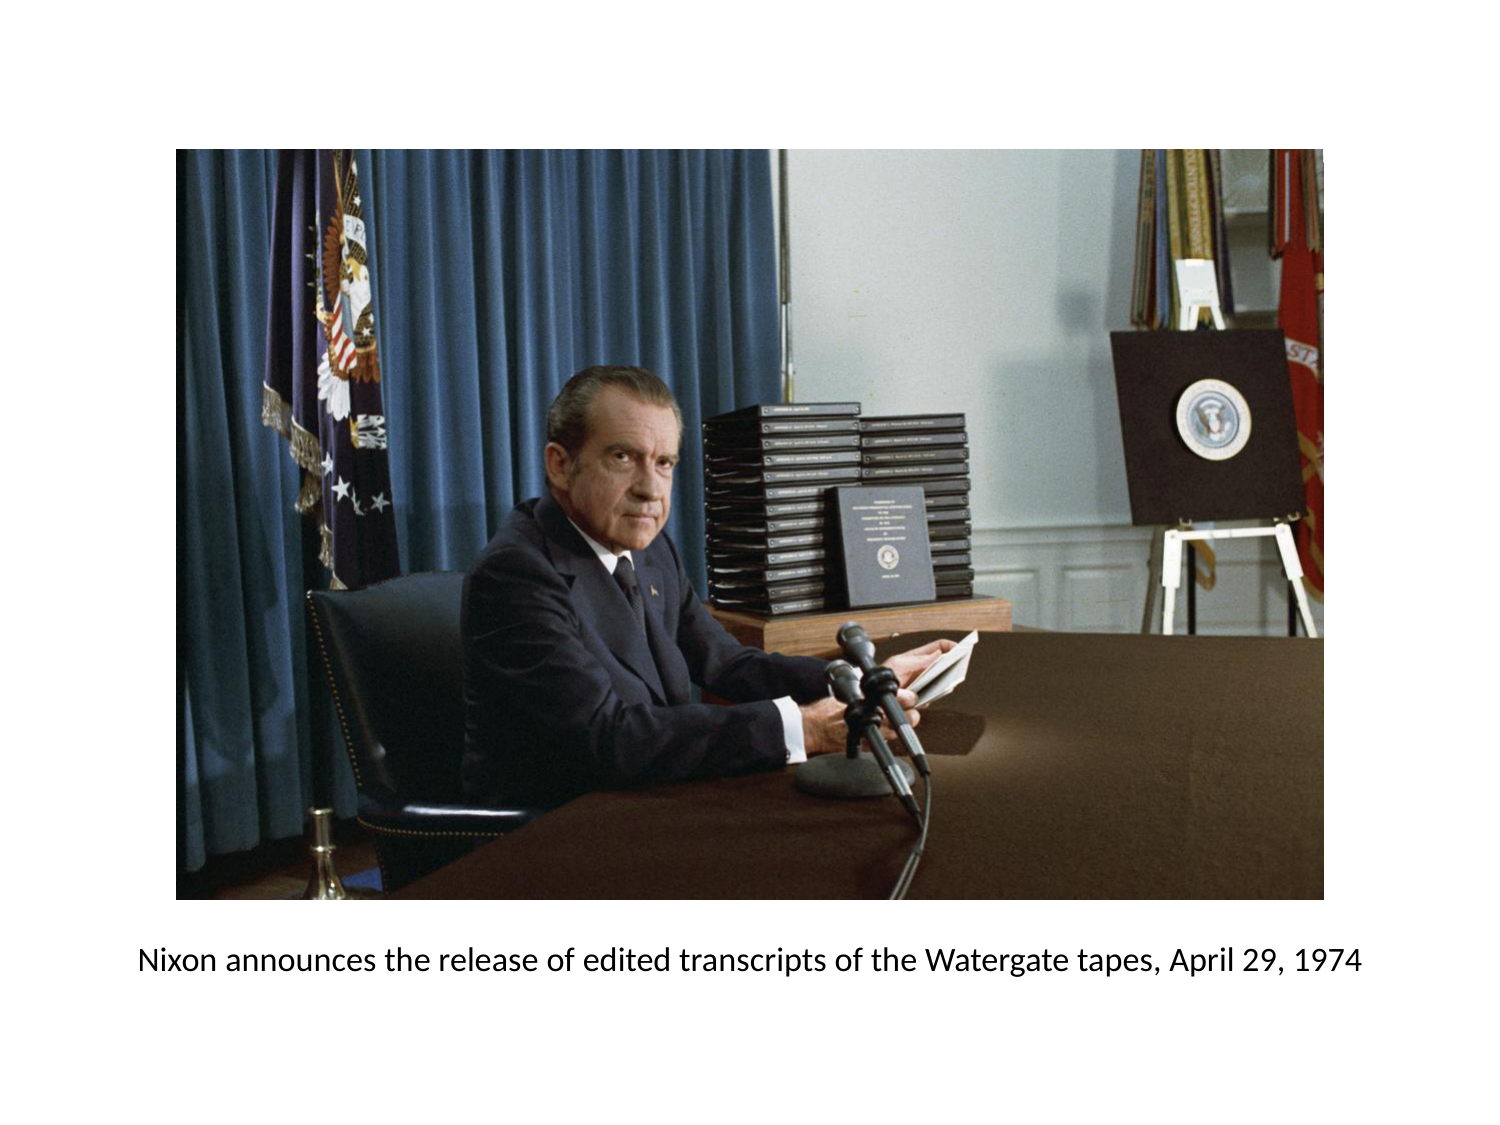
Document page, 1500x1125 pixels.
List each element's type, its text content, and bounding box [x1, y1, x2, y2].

text_box Nixon announces the release of edited transcripts of the Watergate tapes, April 29, 1974 [122, 929, 1378, 986]
picture [176, 149, 1324, 900]
